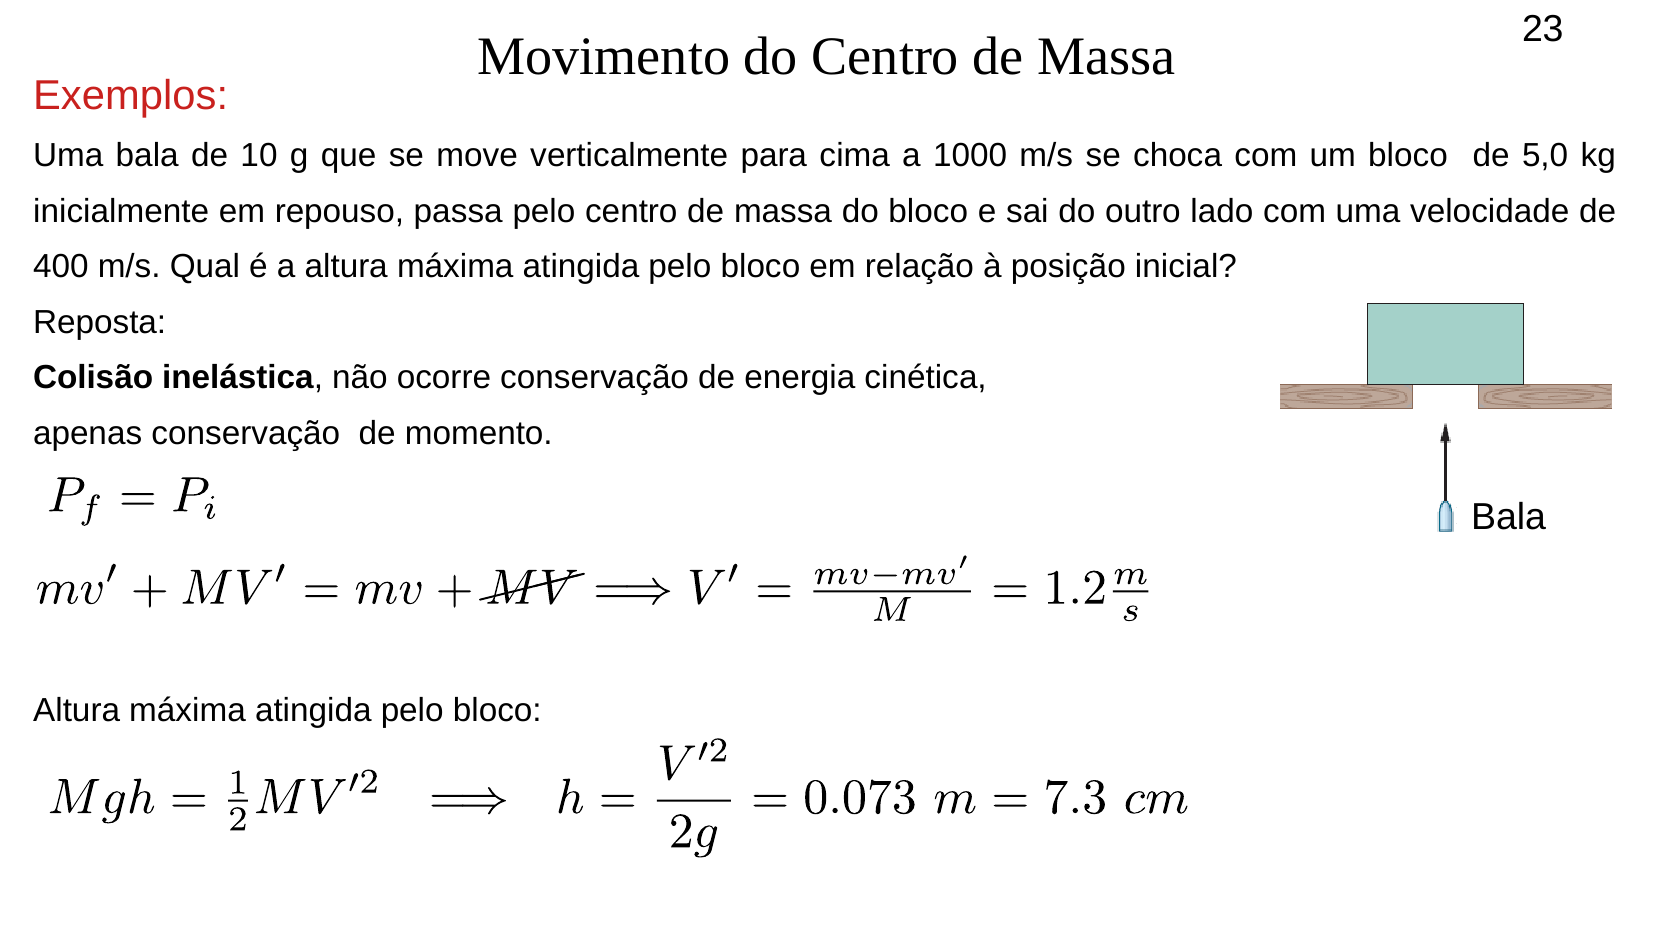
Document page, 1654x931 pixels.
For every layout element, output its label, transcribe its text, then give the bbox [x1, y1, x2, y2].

text_box Movimento do Centro de Massa [462, 0, 1192, 94]
text_box <number> [1507, 0, 1654, 71]
picture [35, 555, 1149, 622]
picture [1274, 296, 1614, 540]
picture [45, 475, 218, 528]
picture [47, 738, 1188, 858]
text_box Exemplos: Uma bala de 10 g que se move verticalmente para cima a 1000 m/s se choca com um bloco de 5,0 kg inicialmente em repouso, passa pelo centro de massa do bloco e sai do outro lado com uma velocidade de 400 m/s. Qual é a altura máxima atingida pelo bloco em relação à posição inicial? Reposta: Colisão inelástica, não ocorre conservação de energia cinética, apenas conservação de momento. Altura máxima atingida pelo bloco: [18, 64, 1636, 792]
text_box Bala [1456, 488, 1561, 546]
